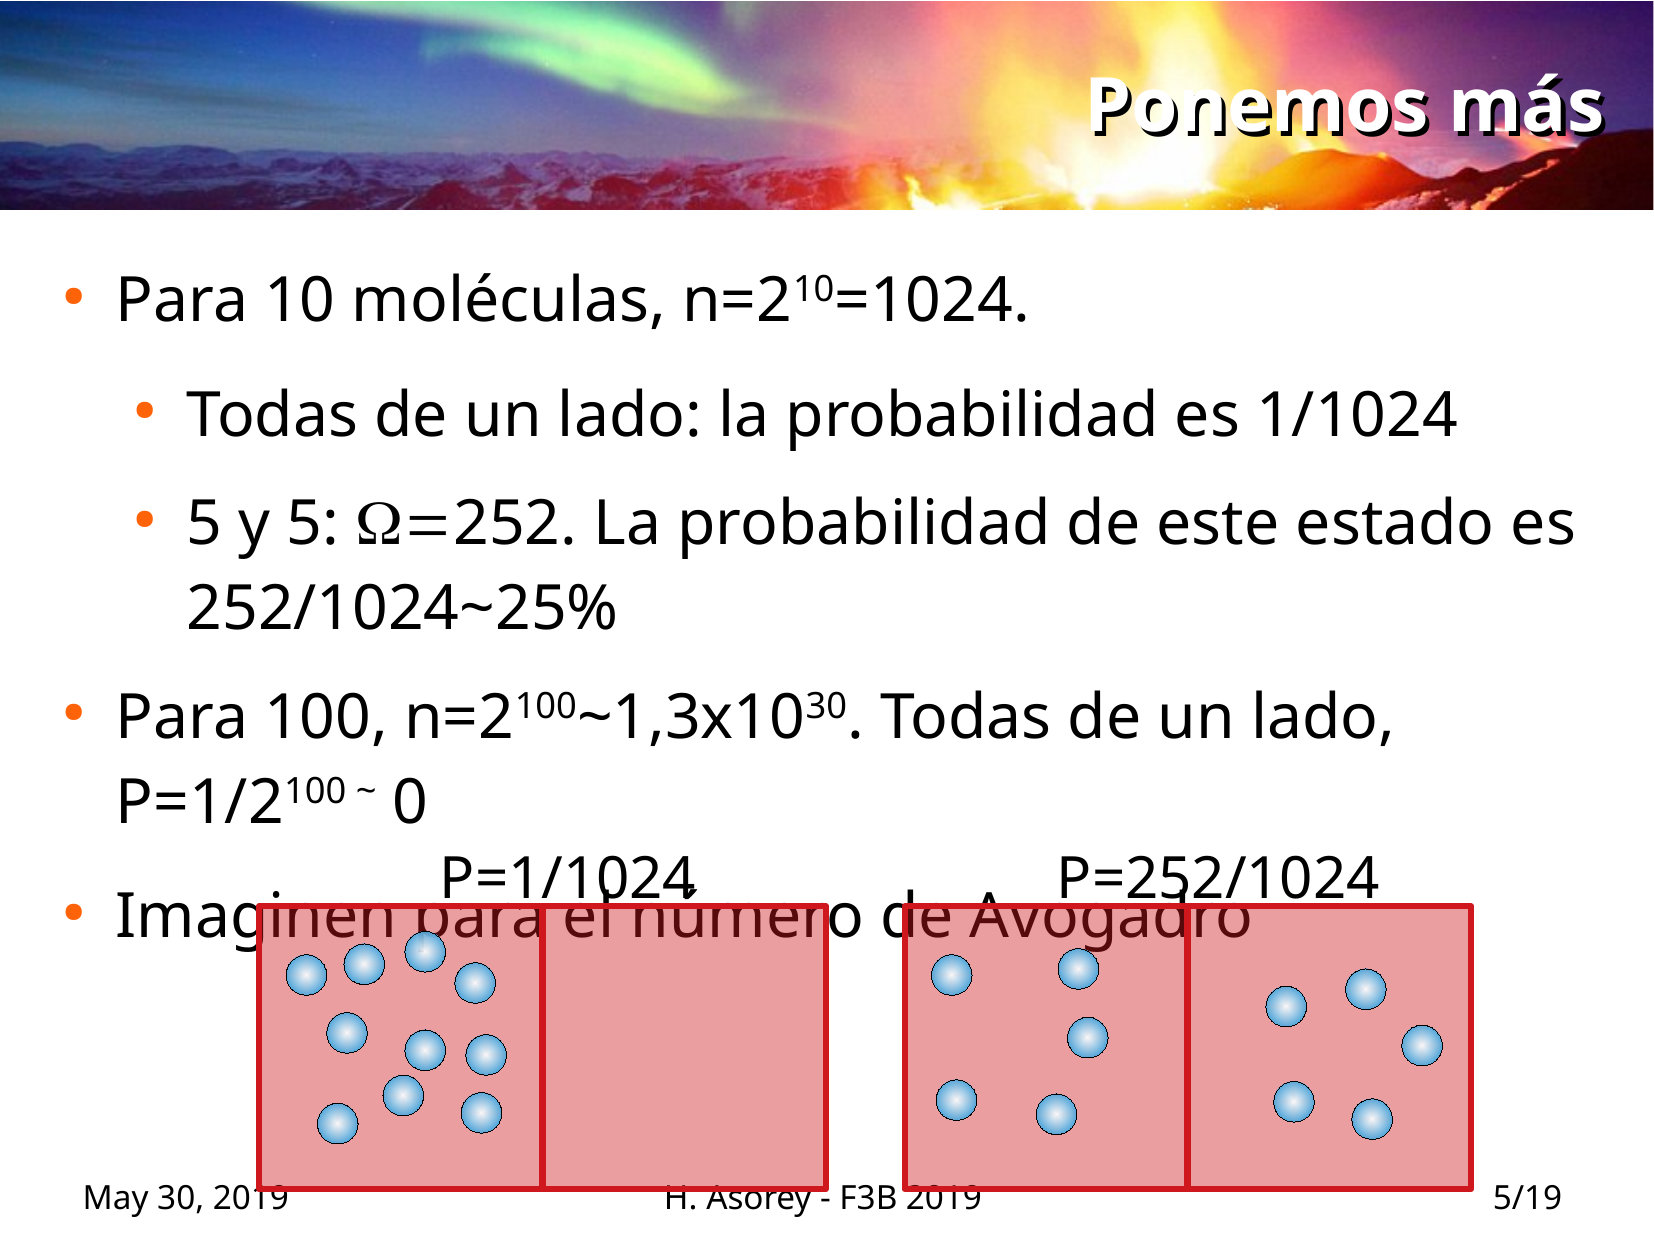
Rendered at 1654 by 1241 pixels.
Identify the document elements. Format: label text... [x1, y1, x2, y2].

text_box P=1/1024 [425, 828, 695, 915]
text_box [259, 906, 826, 1190]
title Ponemos más [45, 15, 1606, 191]
list Para 10 moléculas, n=210=1024. Todas de un lado: la probabilidad es 1/1024 5 y 5: W=252. La probabilidad de este estado es 252/1024~25% Para 100, n=2100~1,3x1030. Todas de un lado, P=1/2100 ~ 0 Imaginen para el número de Avogadro [45, 255, 1606, 1156]
picture [0, 1, 1654, 210]
text_box [904, 906, 1472, 1190]
text_box P=252/1024 [1042, 828, 1383, 915]
